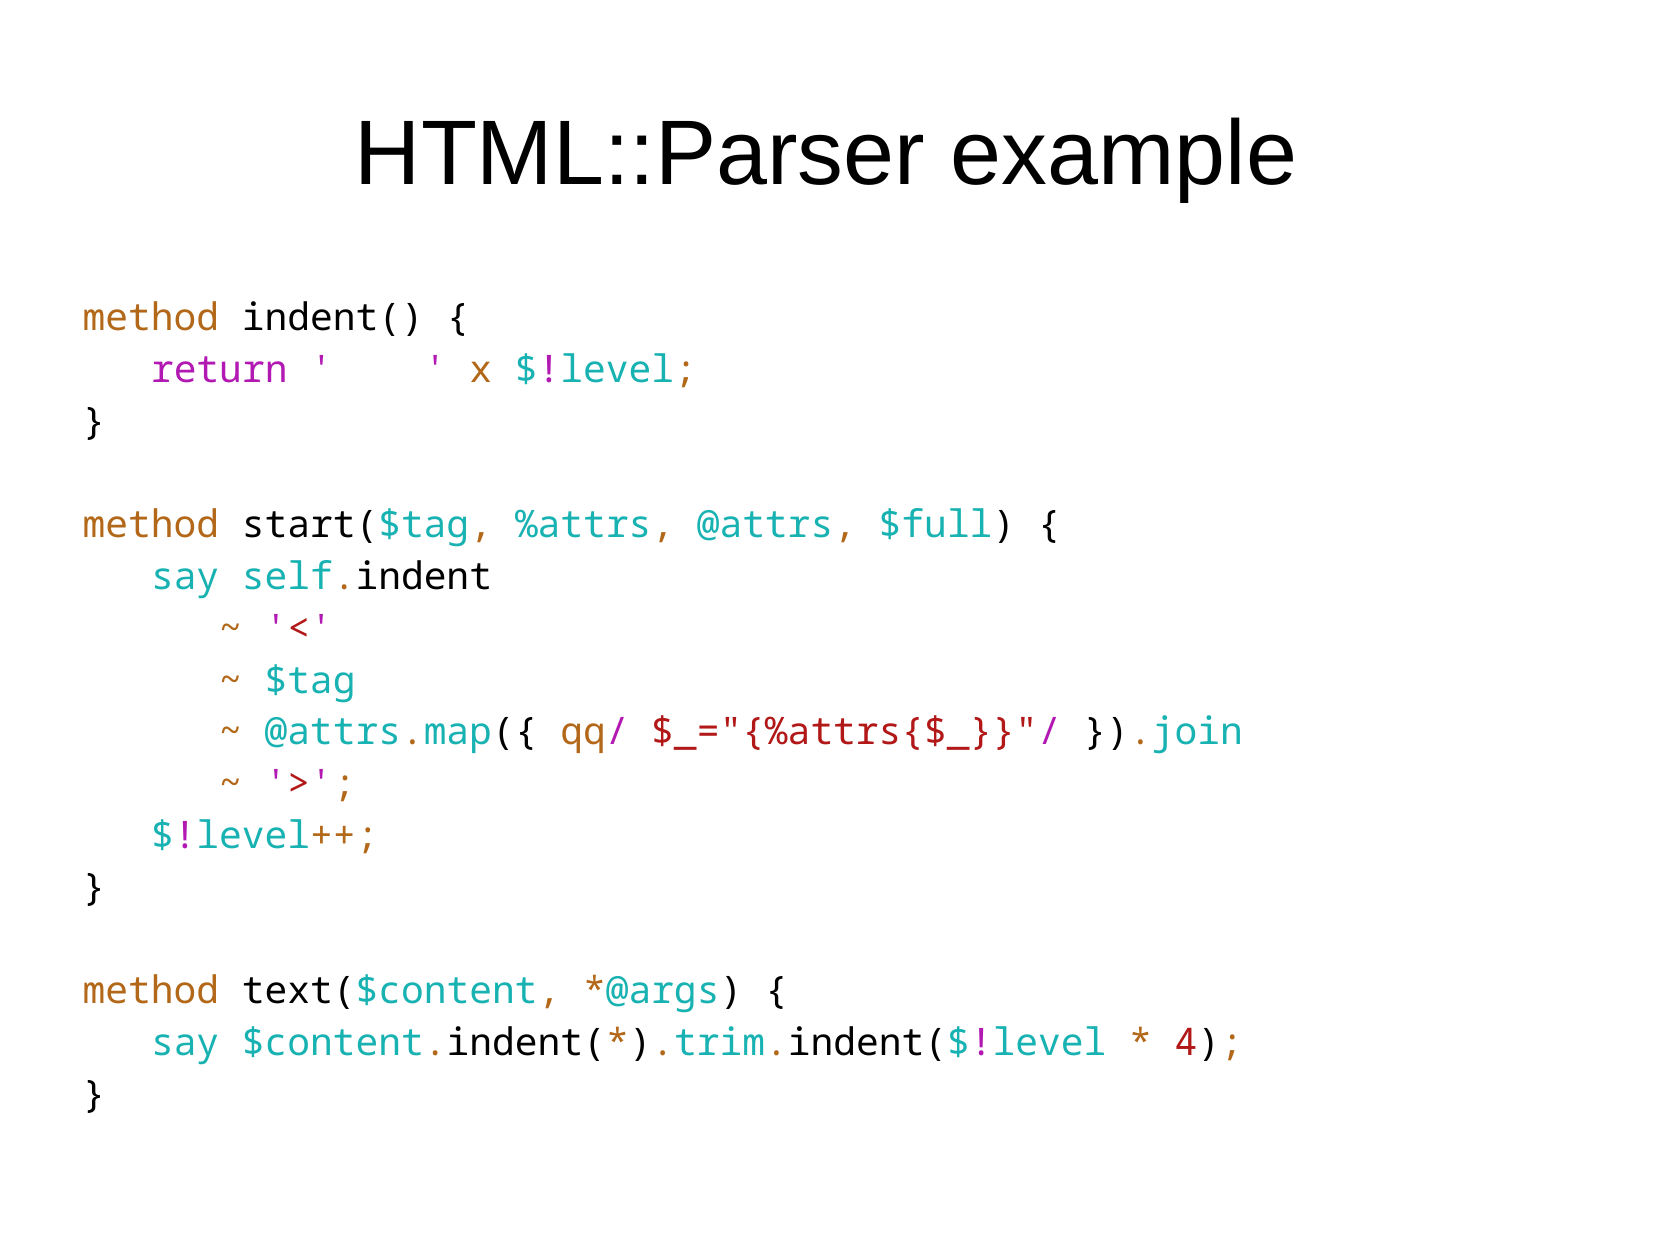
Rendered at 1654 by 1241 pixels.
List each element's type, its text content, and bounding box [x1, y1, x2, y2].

list method indent() { return ' ' x $!level; } method start($tag, %attrs, @attrs, $full) { say self.indent ~ '<' ~ $tag ~ @attrs.map({ qq/ $_="{%attrs{$_}}"/ }).join ~ '>'; $!level++; } method text($content, *@args) { say $content.indent(*).trim.indent($!level * 4); } [82, 290, 1571, 1134]
title HTML::Parser example [82, 49, 1571, 257]
